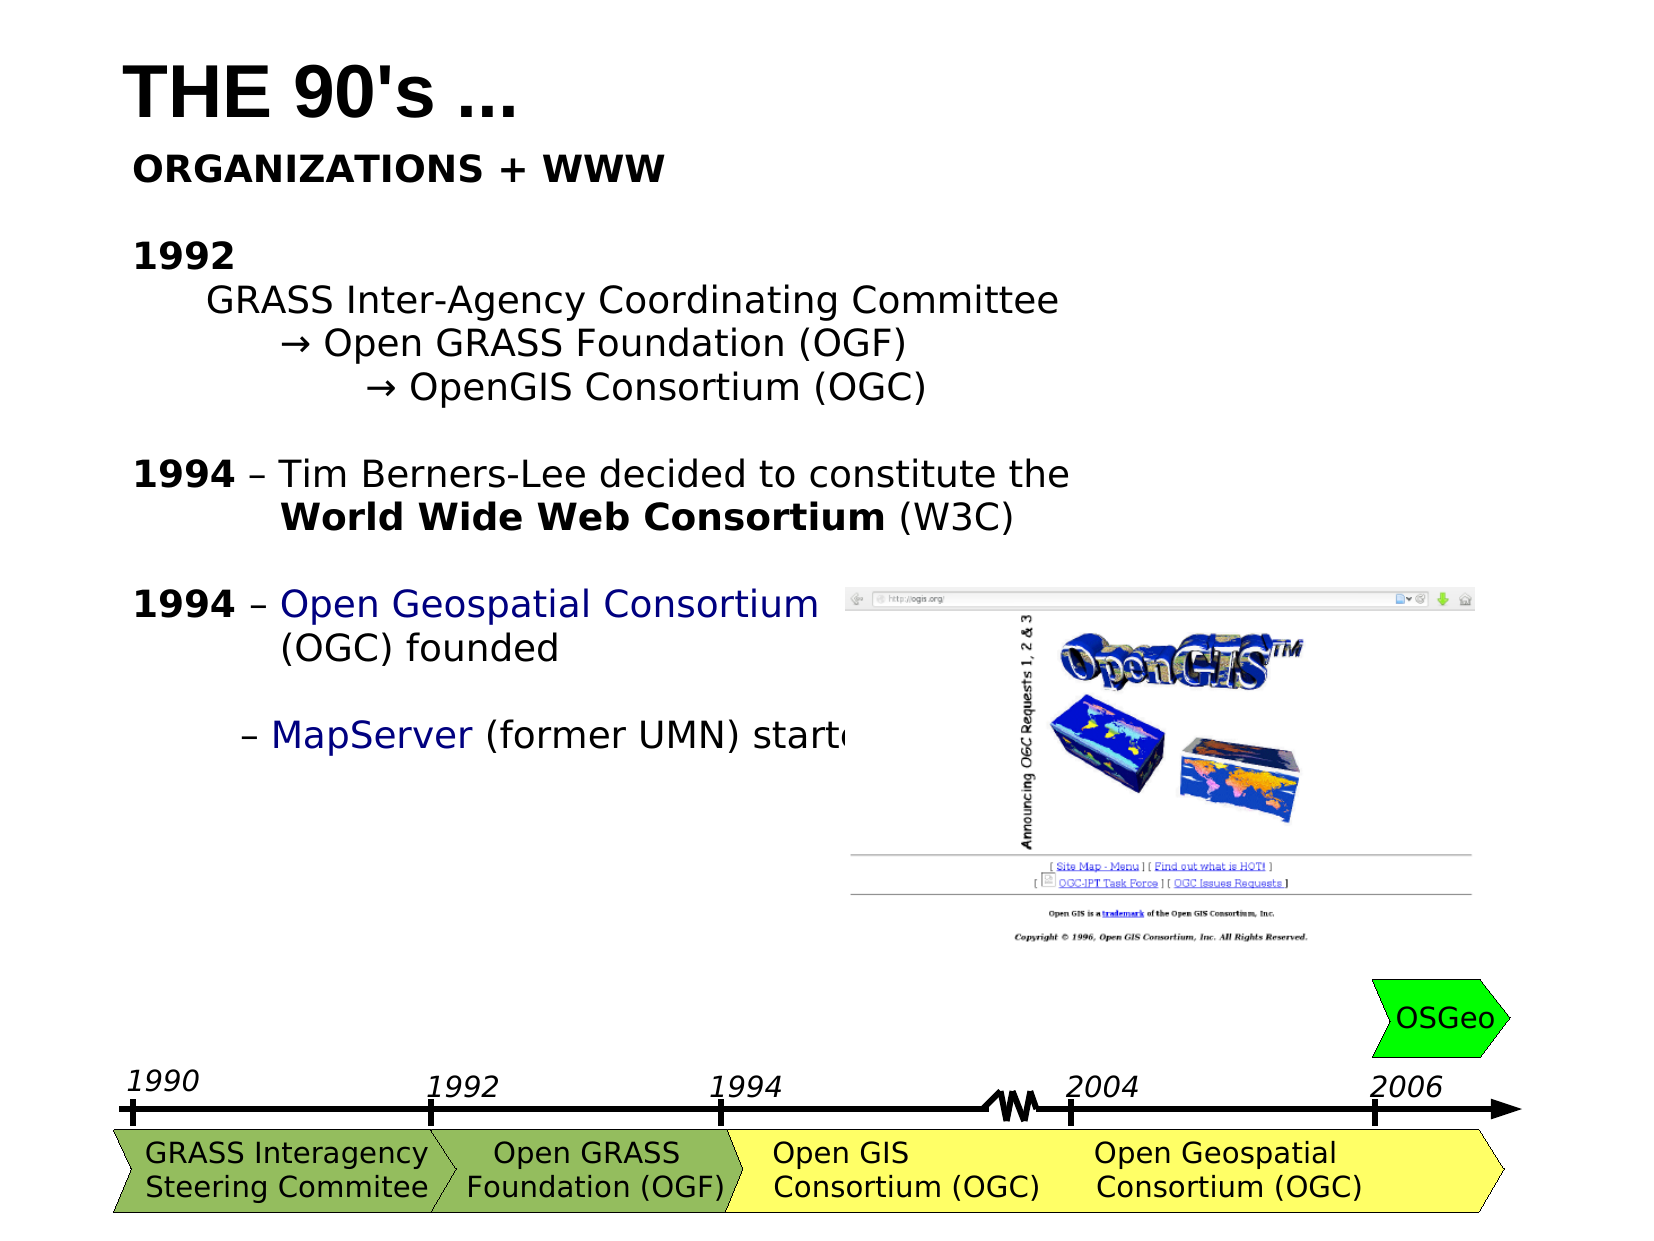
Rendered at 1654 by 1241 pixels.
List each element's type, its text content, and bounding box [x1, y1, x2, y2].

text_box 1994 [694, 1062, 810, 1106]
text_box Open GRASS Foundation (OGF) [430, 1129, 743, 1213]
text_box 1992 [411, 1062, 522, 1106]
text_box 2004 [1051, 1063, 1181, 1116]
picture [845, 587, 1475, 954]
text_box 1990 [111, 1056, 222, 1109]
text_box GRASS Interagency Steering Commitee [113, 1129, 455, 1213]
text_box ORGANIZATIONS + WWW 1992 GRASS Inter-Agency Coordinating Committee → Open GRASS Foundation (OGF) → OpenGIS Consortium (OGC) 1994 – Tim Berners-Lee decided to constitute the World Wide Web Consortium (W3C) 1994 – Open Geospatial Consortium (OGC) founded – MapServer (former UMN) started [117, 140, 1151, 852]
text_box Open GIS Open Geospatial Consortium (OGC) Consortium (OGC) [726, 1129, 1505, 1213]
text_box 2006 [1354, 1062, 1469, 1115]
text_box OSGeo [1372, 979, 1511, 1058]
text_box THE 90's ... [107, 41, 613, 154]
